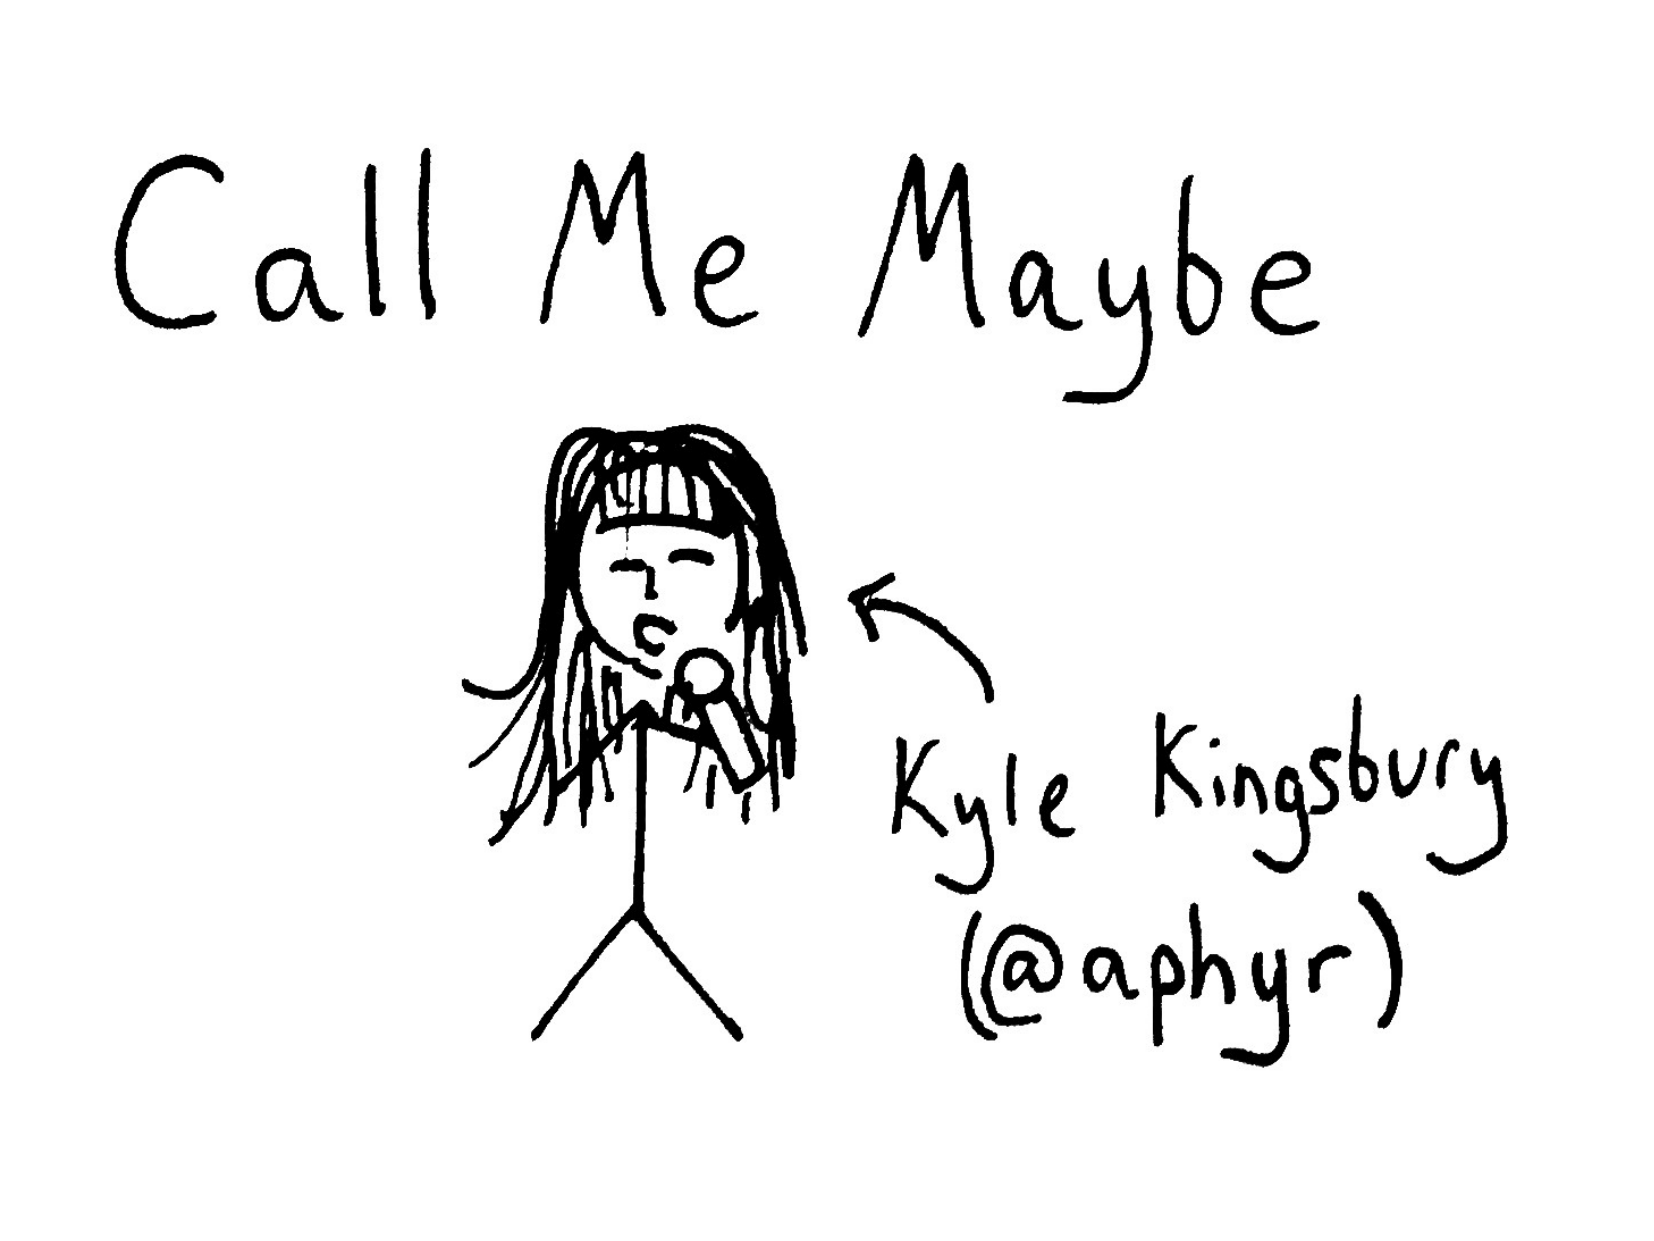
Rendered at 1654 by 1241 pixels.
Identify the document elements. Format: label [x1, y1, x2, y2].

picture [75, 89, 1541, 1096]
